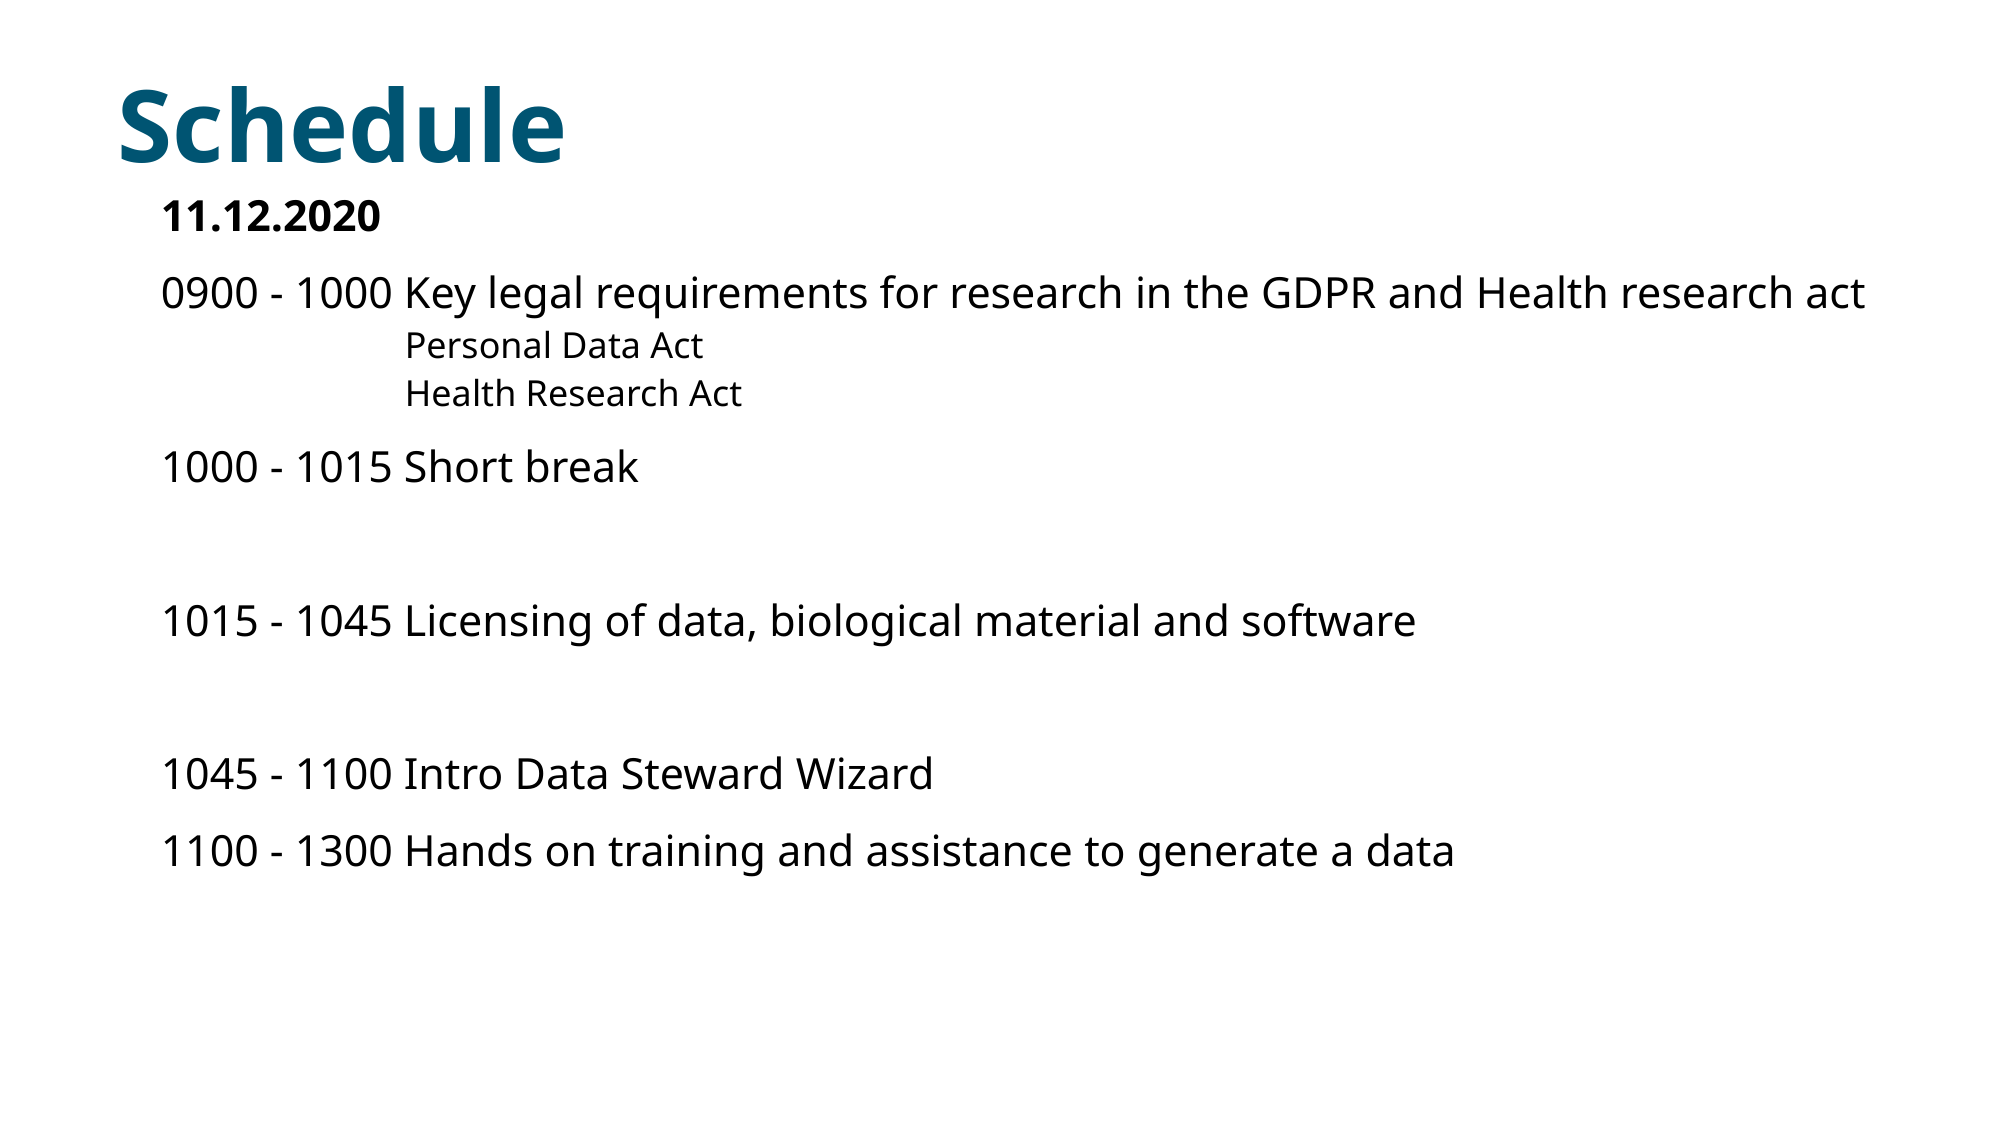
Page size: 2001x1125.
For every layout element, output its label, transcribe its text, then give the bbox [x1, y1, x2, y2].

title Schedule [117, 62, 1902, 170]
list 11.12.2020 0900 - 1000 Key legal requirements for research in the GDPR and Health research act Personal Data Act Health Research Act 1000 - 1015 Short break 1015 - 1045 Licensing of data, biological material and software 1045 - 1100 Intro Data Steward Wizard 1100 - 1300 Hands on training and assistance to generate a data [99, 188, 1901, 1040]
